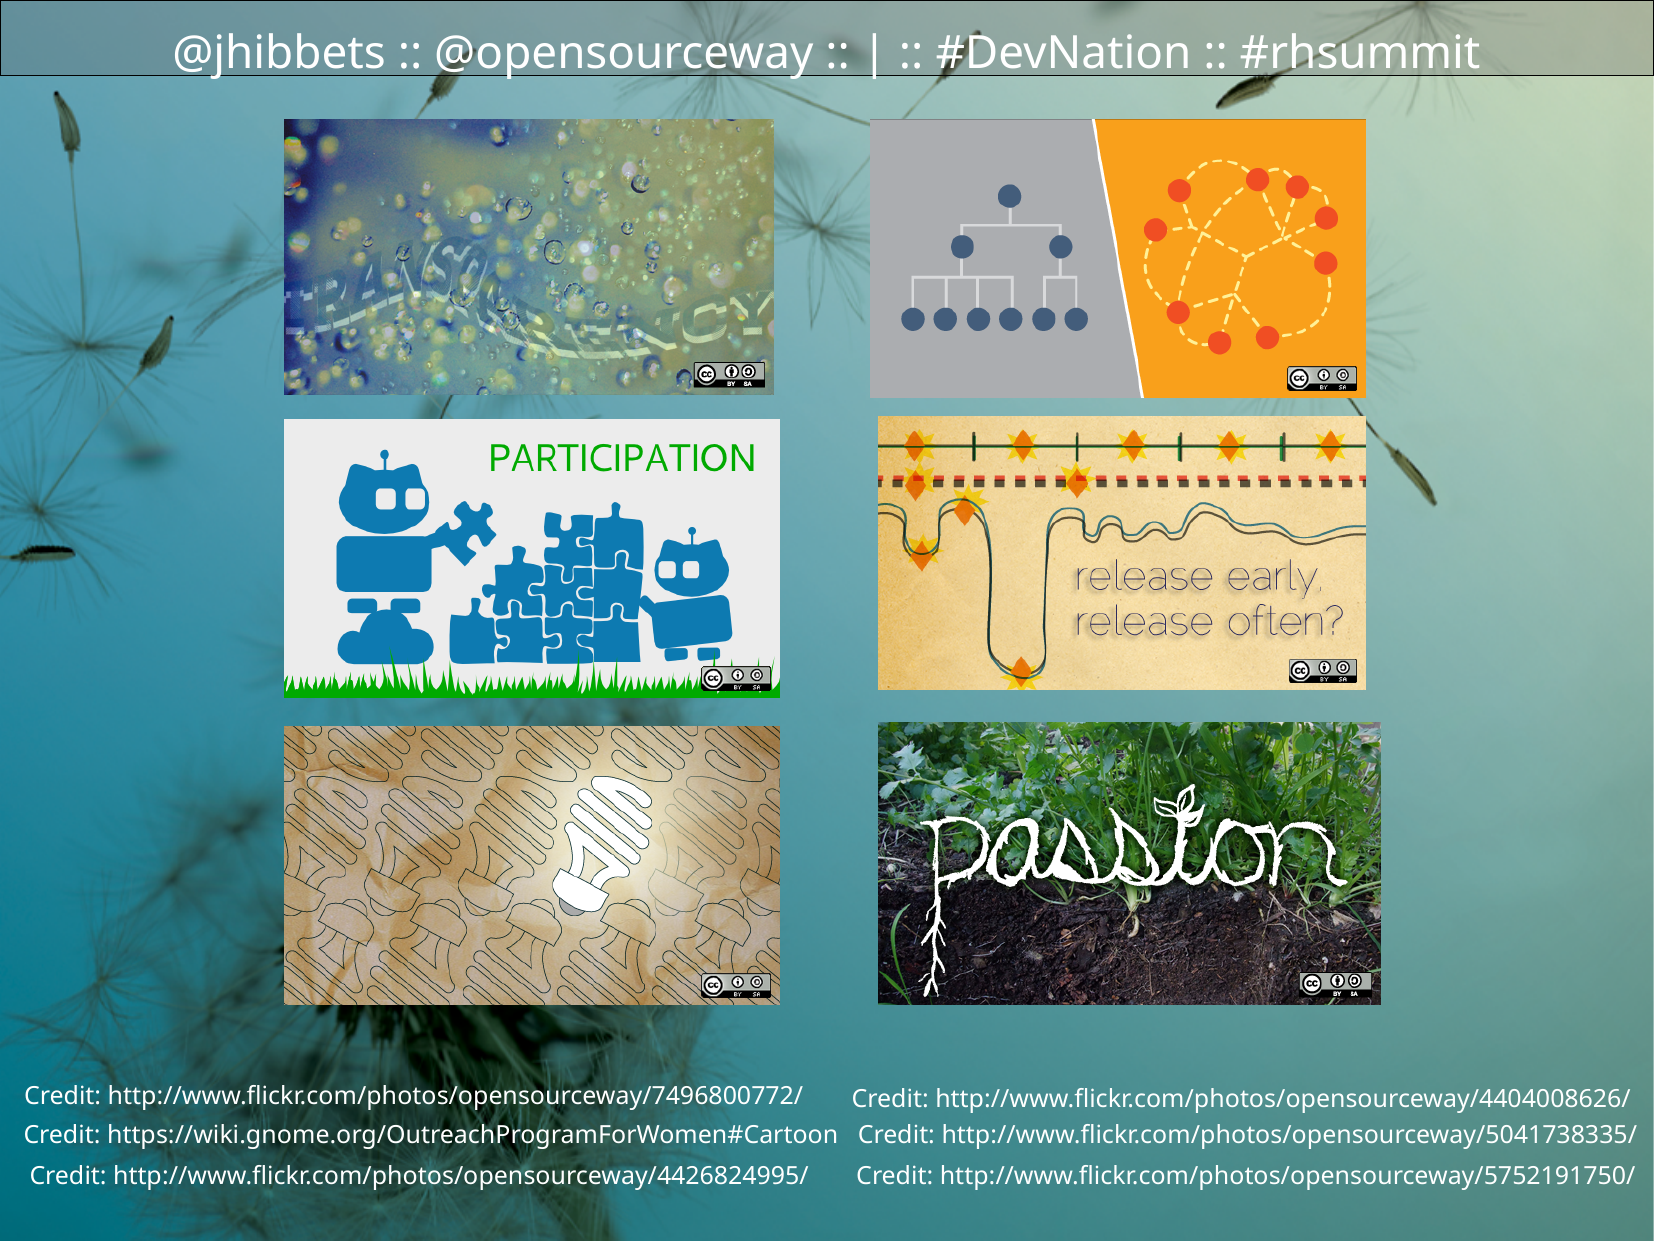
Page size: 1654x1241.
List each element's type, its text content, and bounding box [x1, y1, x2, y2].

text_box Credit: http://www.flickr.com/photos/opensourceway/4404008626/ [836, 1072, 1654, 1109]
text_box Credit: http://www.flickr.com/photos/opensourceway/4426824995/ [14, 1150, 837, 1191]
text_box Credit: https://wiki.gnome.org/OutreachProgramForWomen#Cartoon [8, 1109, 843, 1150]
text_box Credit: http://www.flickr.com/photos/opensourceway/7496800772/ [9, 1070, 826, 1109]
picture [0, 76, 1654, 1241]
text_box Credit: http://www.flickr.com/photos/opensourceway/5041738335/ [843, 1109, 1654, 1150]
text_box Credit: http://www.flickr.com/photos/opensourceway/5752191750/ [841, 1150, 1647, 1191]
